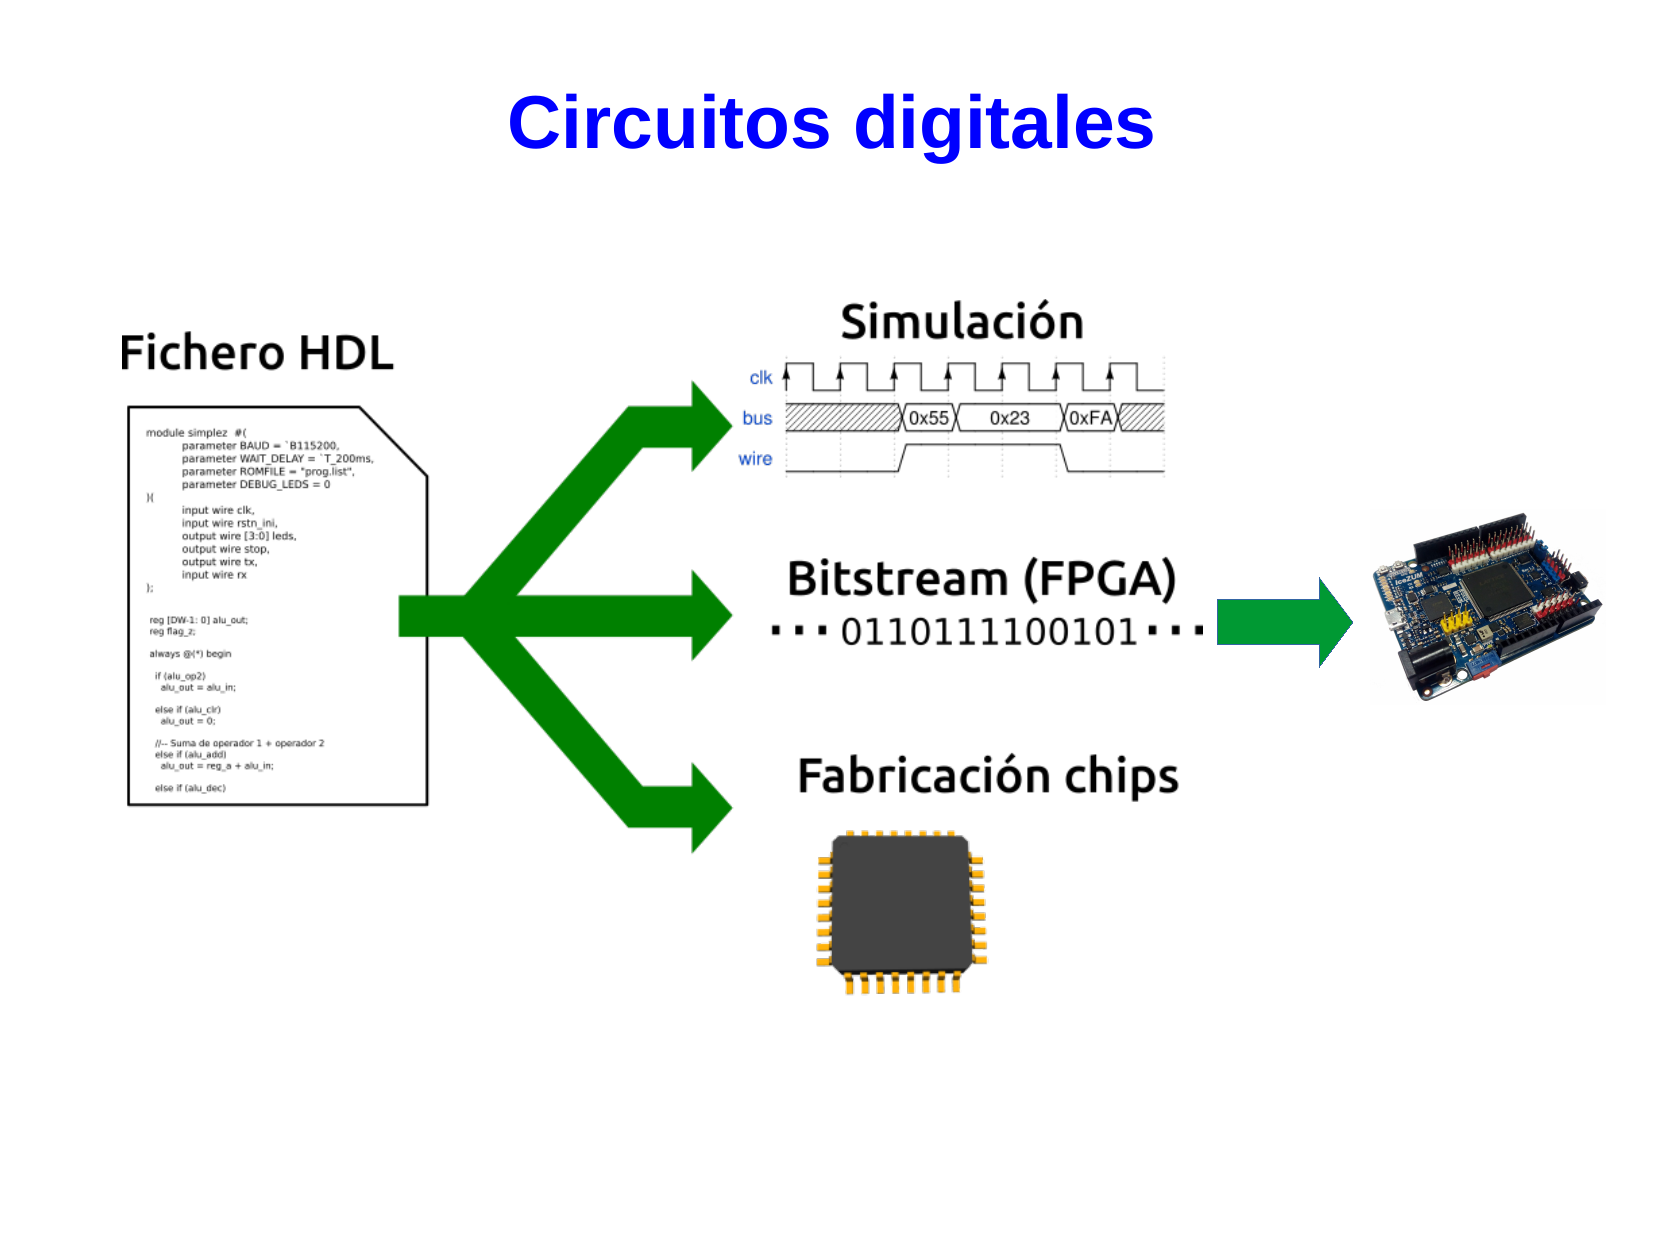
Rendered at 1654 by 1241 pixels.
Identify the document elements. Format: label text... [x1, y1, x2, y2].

text_box Circuitos digitales [330, 73, 1336, 196]
text_box [1217, 577, 1353, 668]
picture [122, 299, 1203, 998]
picture [1370, 509, 1606, 706]
